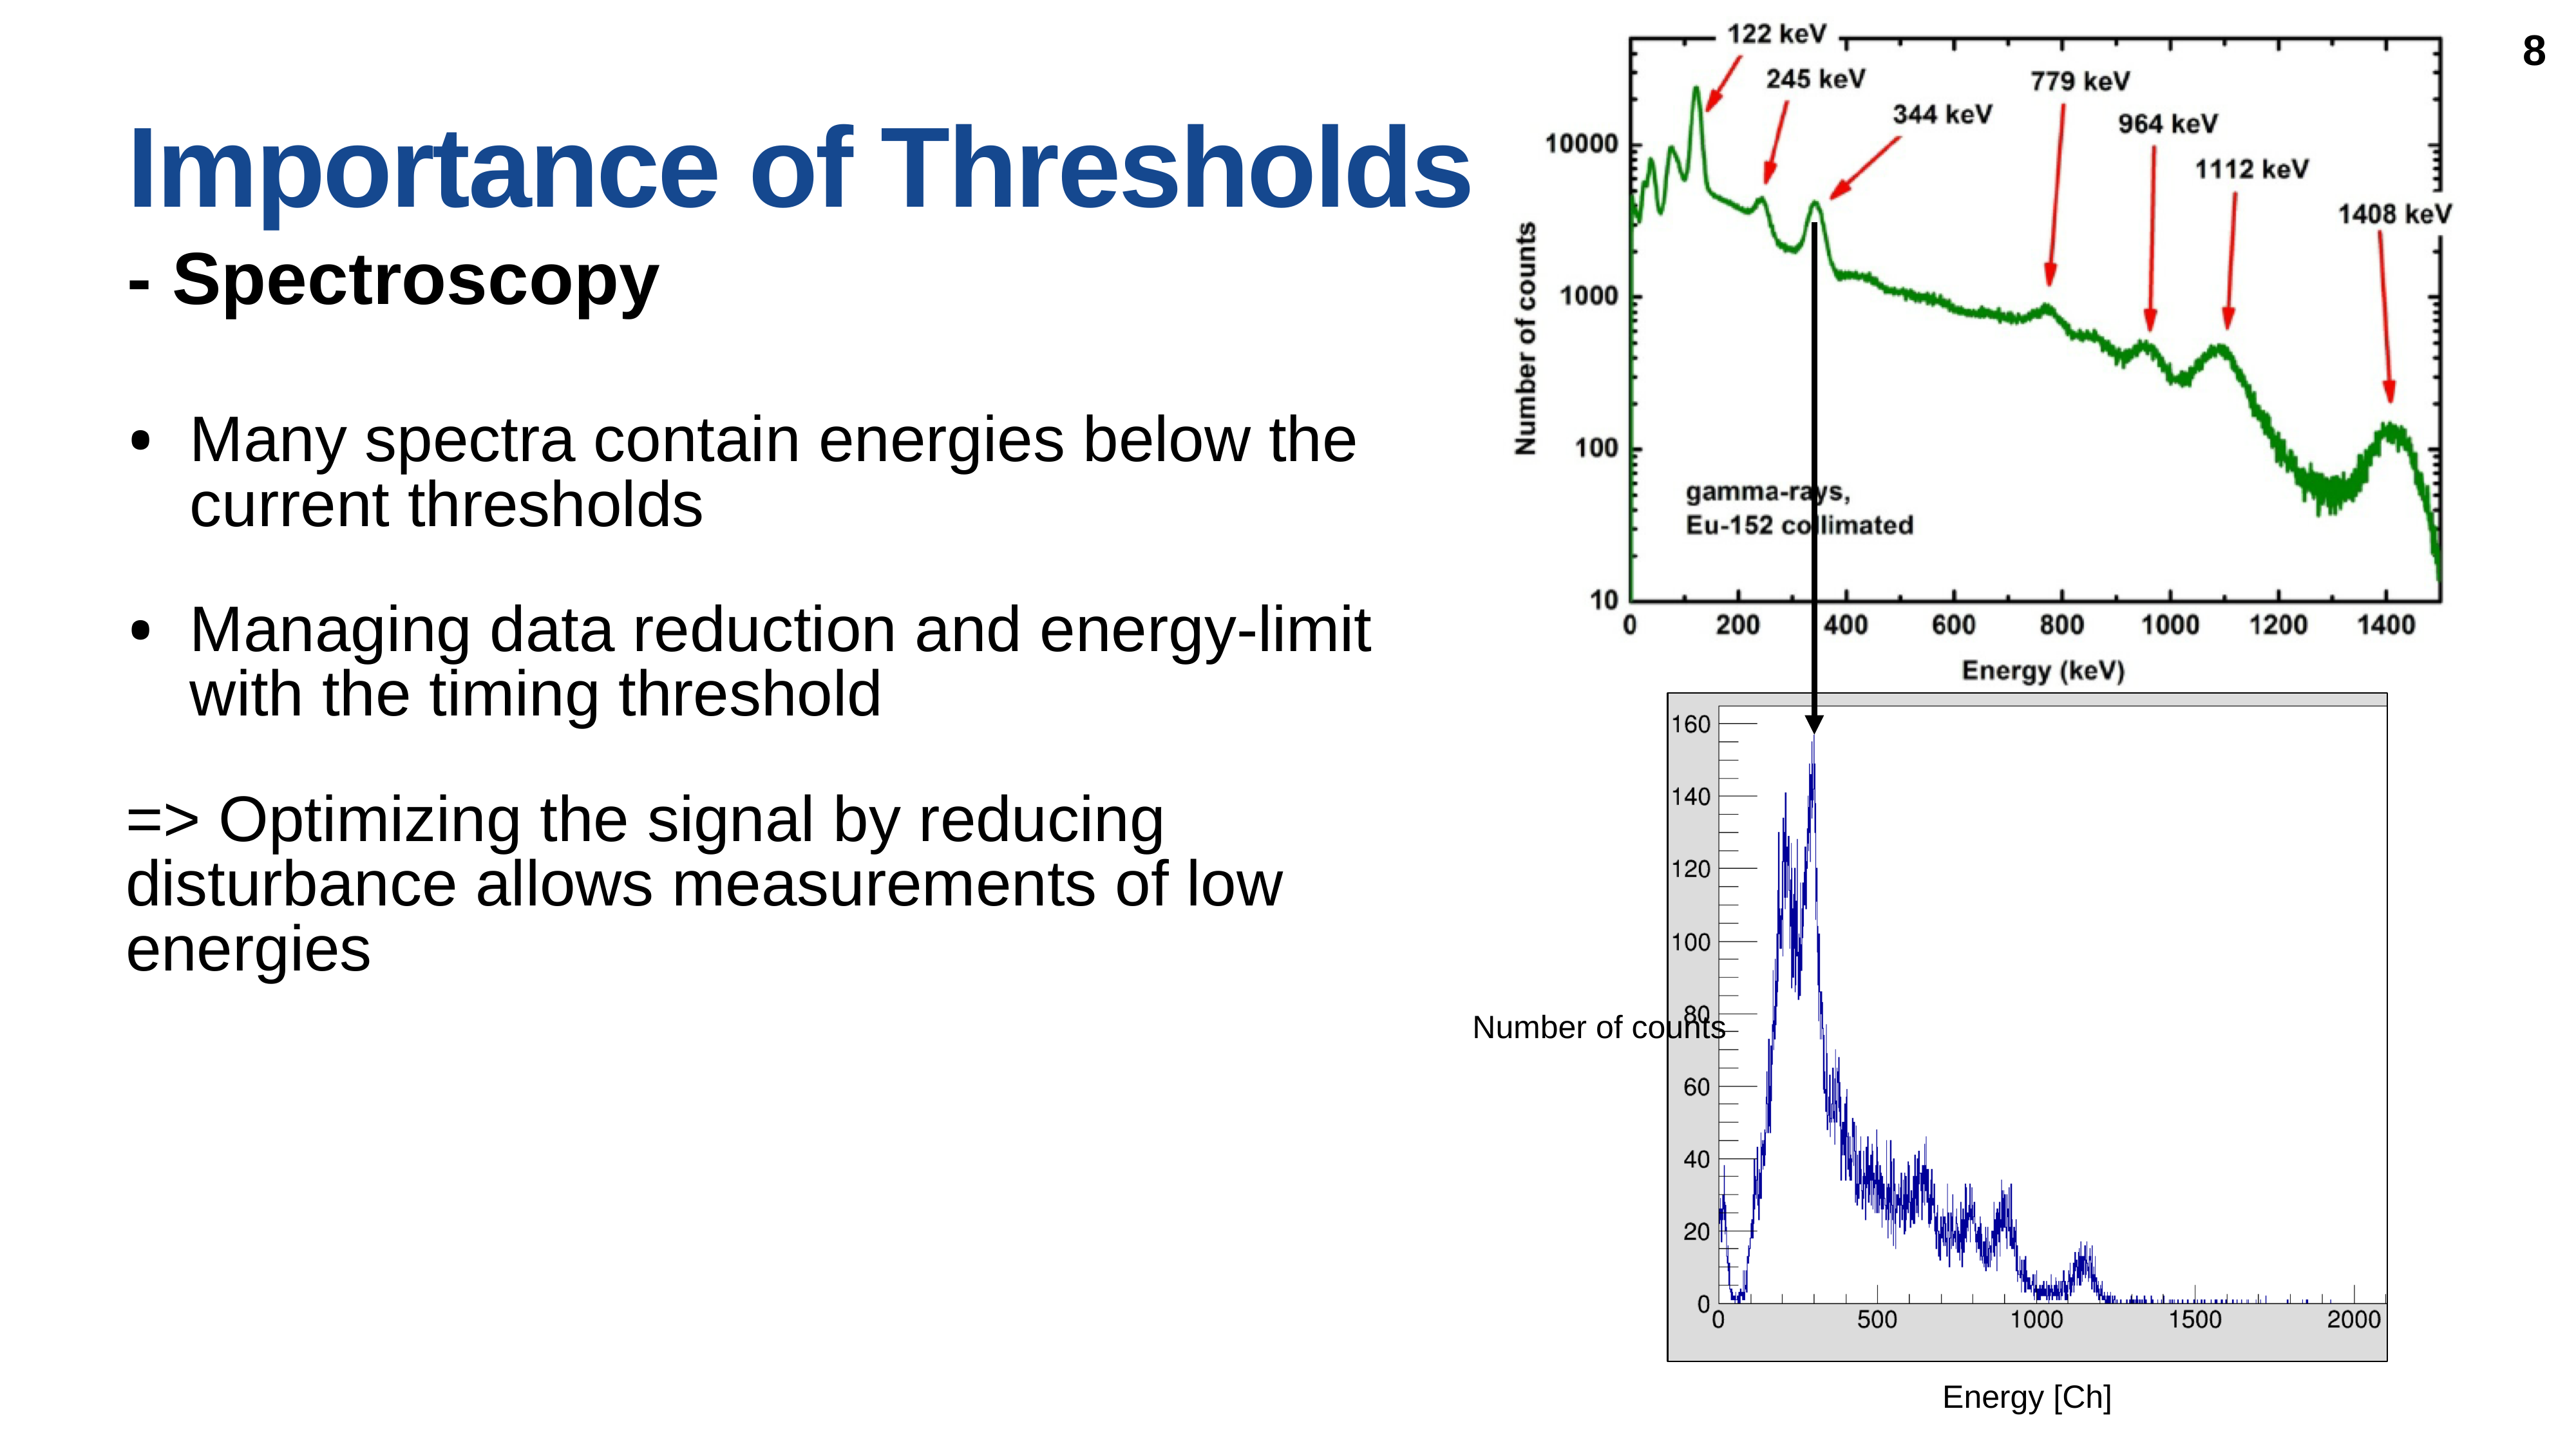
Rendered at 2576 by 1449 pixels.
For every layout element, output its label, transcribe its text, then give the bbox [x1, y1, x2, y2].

picture [1668, 694, 2387, 1361]
title Importance of Thresholds [127, 100, 1503, 237]
list Many spectra contain energies below the current thresholds Managing data reduction and energy-limit with the timing threshold => Optimizing the signal by reducing disturbance allows measurements of low energies [126, 410, 1415, 1360]
text_box Number of counts [1463, 1003, 1736, 1052]
list - Spectroscopy [127, 237, 1503, 336]
text_box Energy [Ch] [1938, 1372, 2117, 1421]
picture [1503, 6, 2481, 699]
text_box 8 [2302, 22, 2552, 90]
